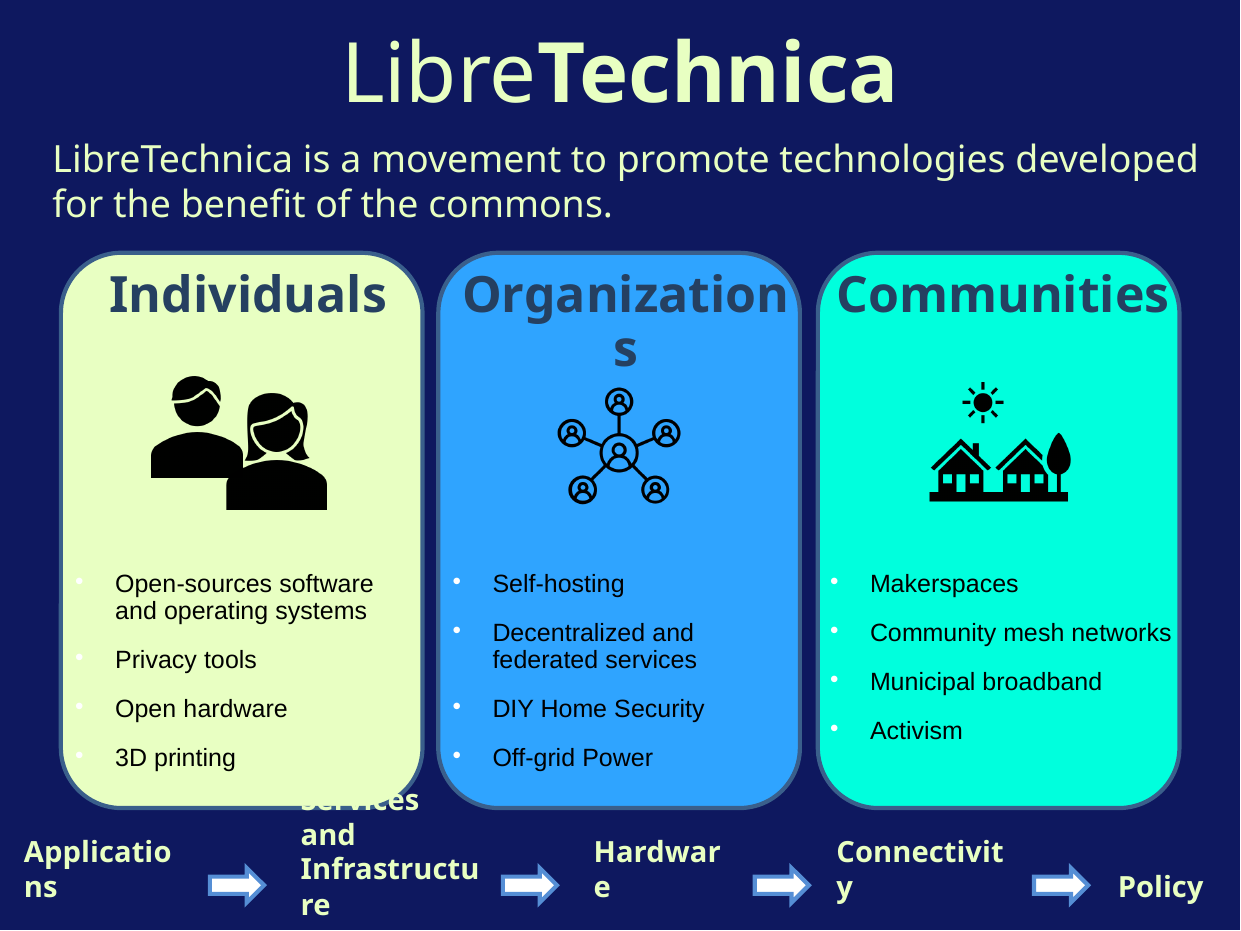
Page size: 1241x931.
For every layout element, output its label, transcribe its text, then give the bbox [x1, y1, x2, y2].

text_box LibreTechnica [0, 11, 1241, 127]
picture [545, 370, 696, 521]
text_box Applications [9, 825, 202, 911]
picture [128, 360, 352, 532]
text_box [1034, 867, 1089, 903]
list Self-hosting Decentralized and federated services DIY Home Security Off-grid Power [439, 570, 799, 828]
text_box [438, 302, 800, 758]
text_box LibreTechnica is a movement to promote technologies developed for the benefit of the commons. [37, 127, 1220, 233]
text_box Connectivity [821, 825, 1019, 911]
text_box [81, 252, 403, 268]
text_box [209, 867, 265, 903]
list Communities [816, 268, 1177, 399]
text_box [60, 301, 423, 760]
text_box Policy [1103, 860, 1220, 911]
text_box [458, 252, 780, 268]
list Individuals [62, 268, 422, 399]
list Open-sources software and operating systems Privacy tools Open hardware 3D printing [62, 570, 422, 828]
text_box [502, 867, 558, 903]
text_box [754, 867, 809, 903]
text_box Hardware [578, 825, 746, 911]
text_box Services and Infrastructure [285, 773, 495, 929]
text_box [838, 252, 1160, 268]
picture [923, 366, 1074, 517]
list Organizations [439, 268, 799, 399]
list Makerspaces Community mesh networks Municipal broadband Activism [816, 570, 1177, 828]
